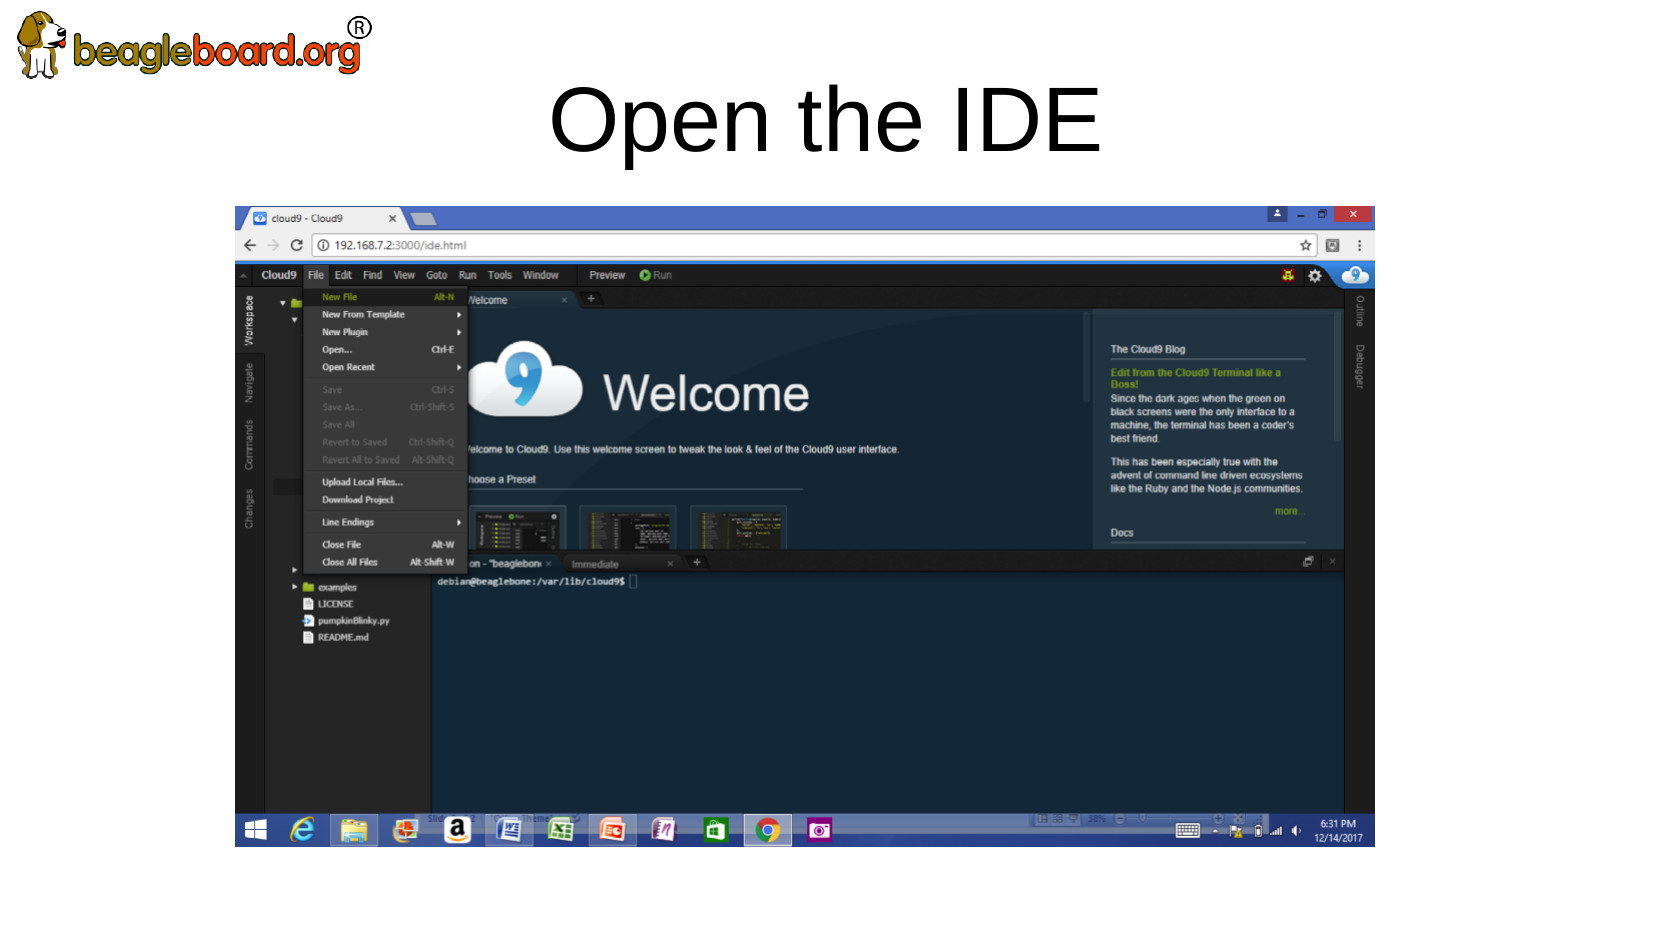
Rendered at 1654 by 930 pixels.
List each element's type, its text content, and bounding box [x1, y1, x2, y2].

picture [235, 206, 1375, 847]
text_box Open the IDE [82, 36, 1571, 193]
picture [17, 11, 372, 79]
